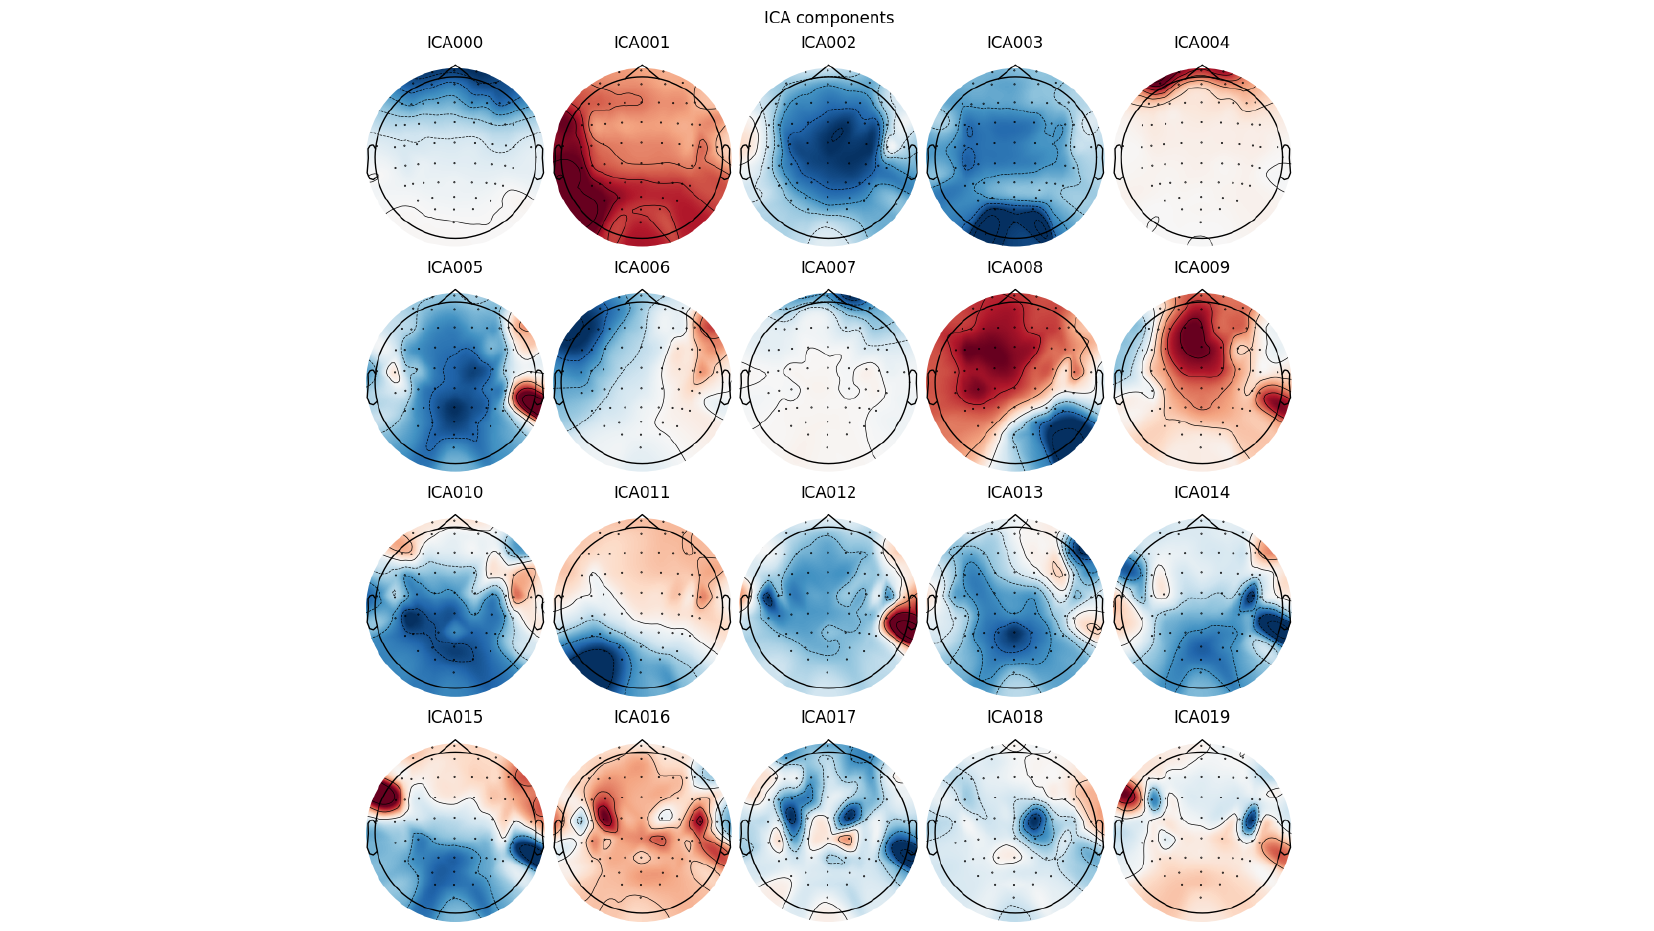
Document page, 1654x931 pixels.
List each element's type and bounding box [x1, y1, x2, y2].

picture [356, 0, 1300, 931]
